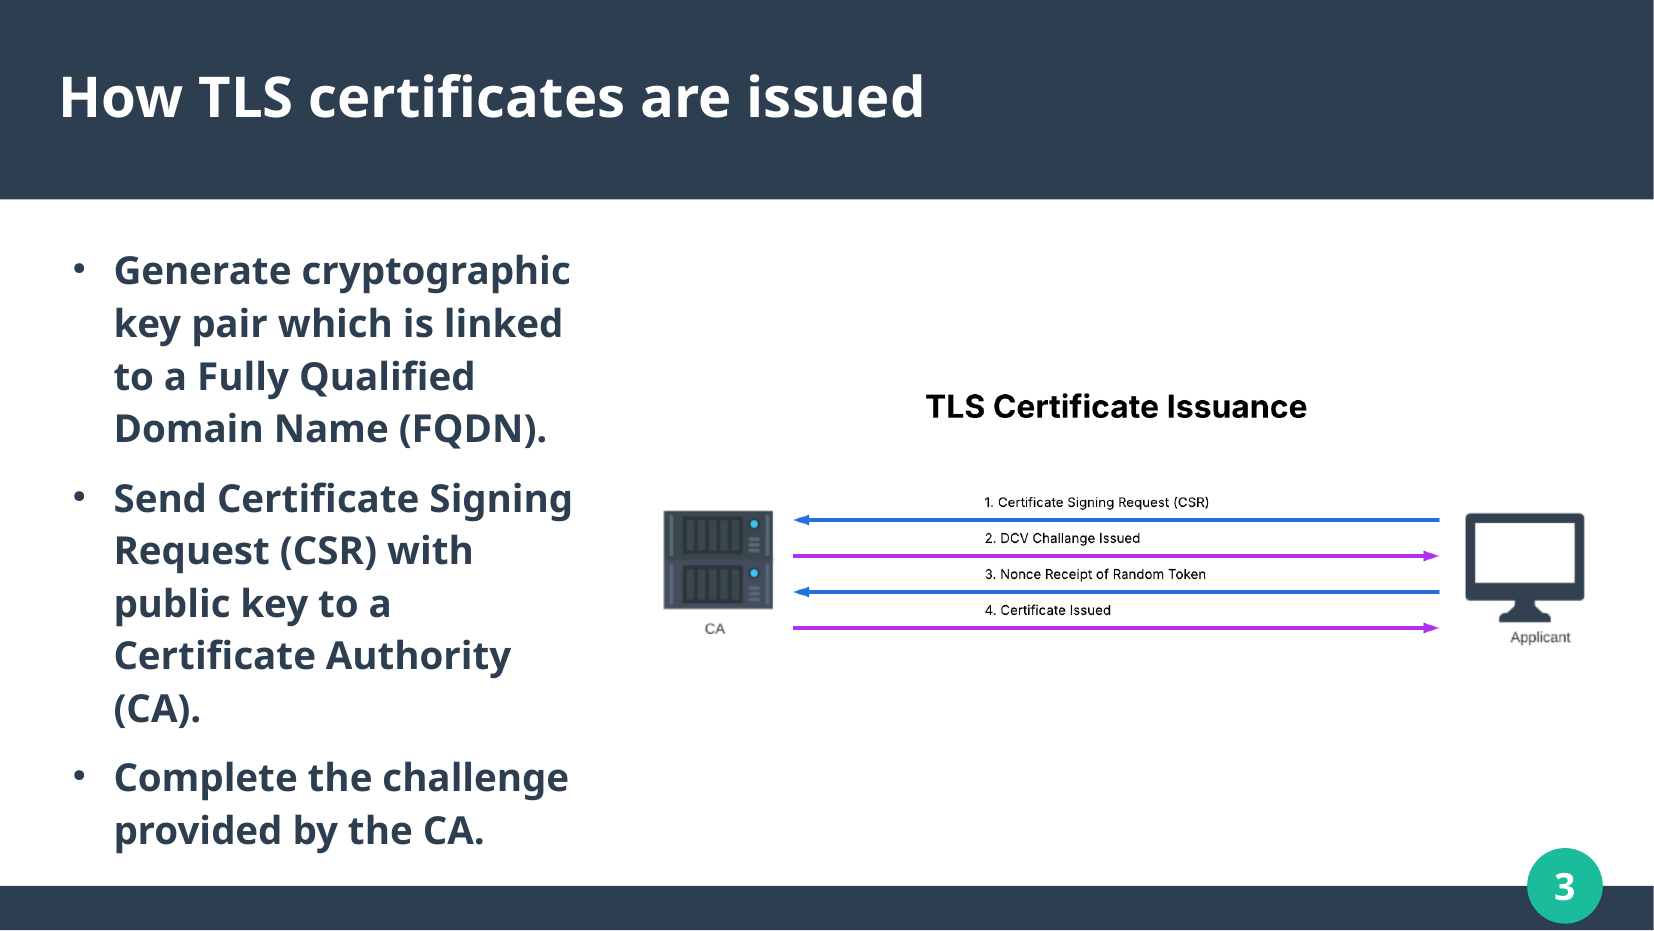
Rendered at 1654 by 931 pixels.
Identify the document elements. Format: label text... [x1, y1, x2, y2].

title How TLS certificates are issued [59, 37, 1595, 155]
picture [637, 328, 1613, 676]
list Generate cryptographic key pair which is linked to a Fully Qualified Domain Name (FQDN). Send Certificate Signing Request (CSR) with public key to a Certificate Authority (CA). Complete the challenge provided by the CA. [59, 243, 601, 864]
